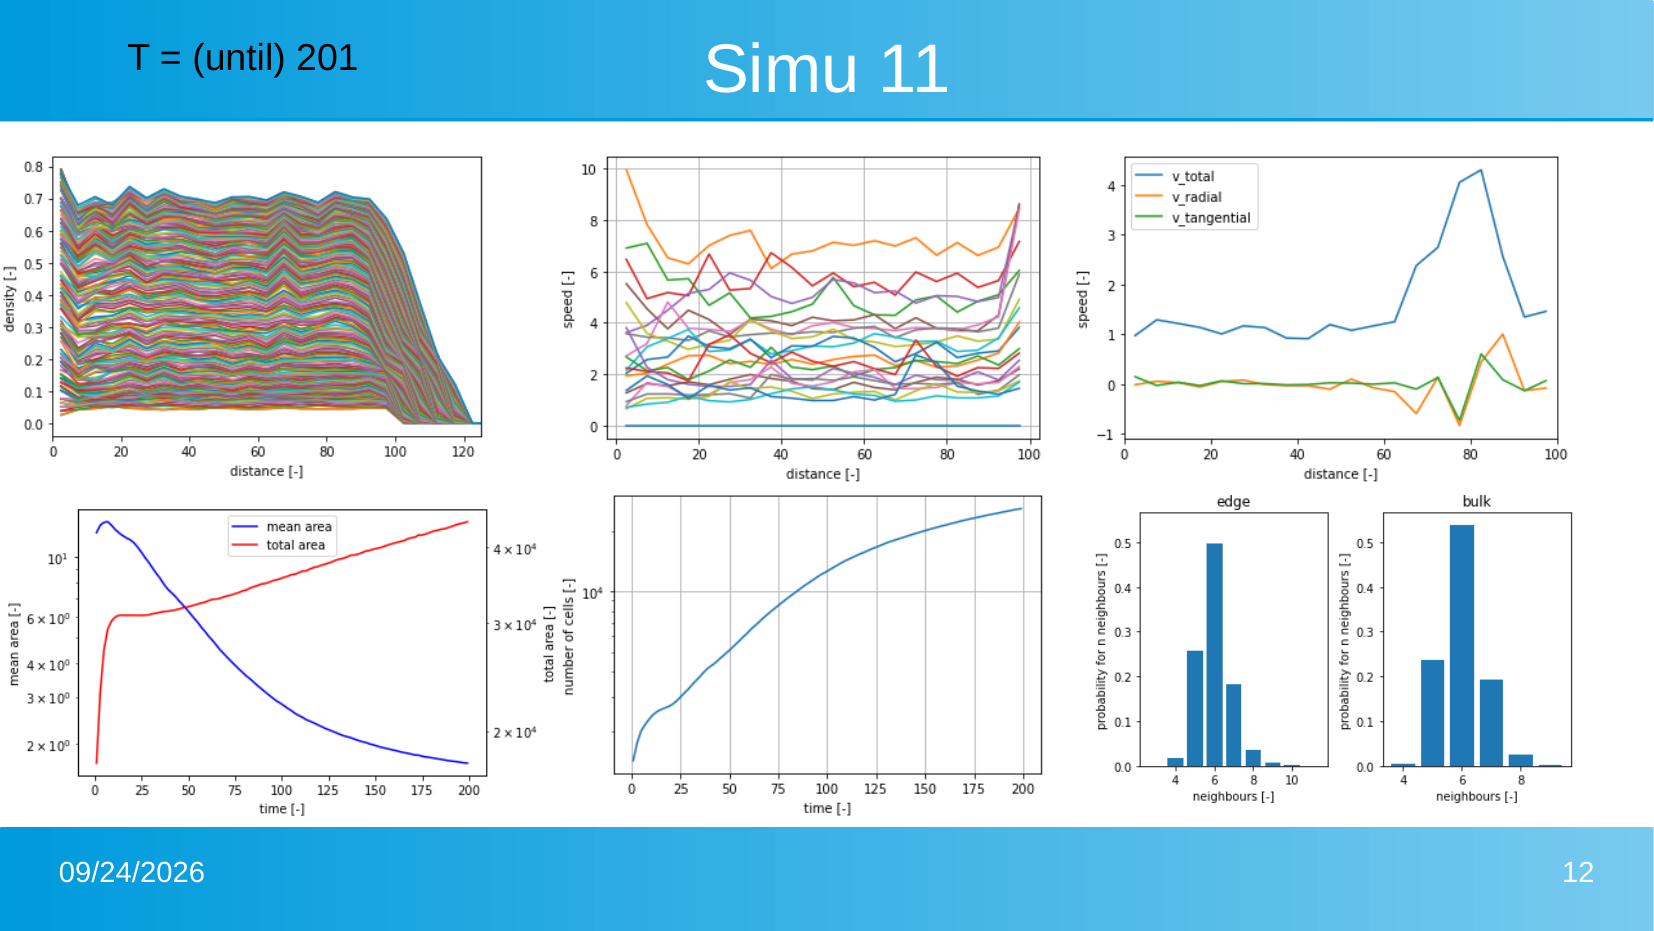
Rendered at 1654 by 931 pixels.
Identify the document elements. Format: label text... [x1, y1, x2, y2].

picture [1069, 149, 1578, 810]
picture [0, 149, 490, 485]
title Simu 11 [59, 29, 1595, 108]
text_box T = (until) 201 [112, 29, 451, 87]
picture [0, 149, 1051, 822]
